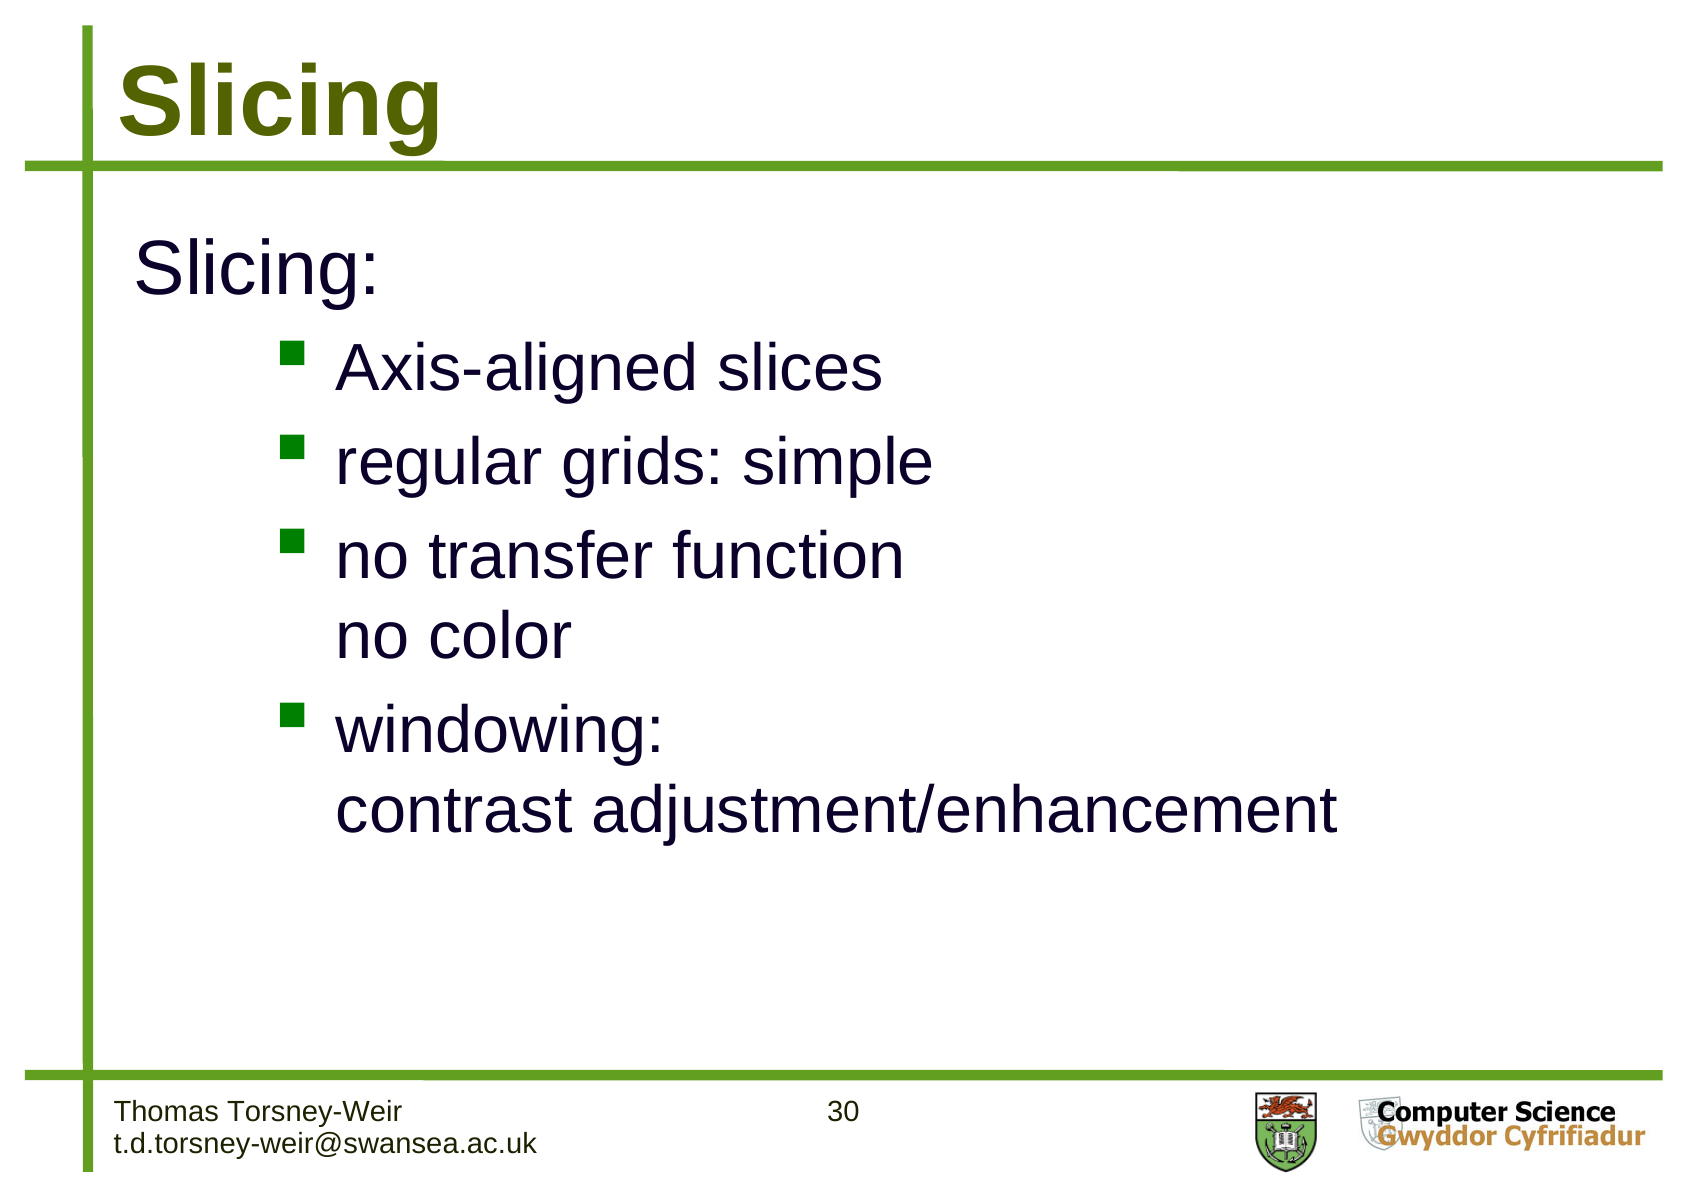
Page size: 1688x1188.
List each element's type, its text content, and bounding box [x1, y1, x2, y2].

picture [1240, 1092, 1654, 1173]
title Slicing [101, 29, 1666, 166]
list Slicing: Axis-aligned slices regular grids: simple no transfer function no color windowing: contrast adjustment/enhancement [117, 209, 1624, 1060]
